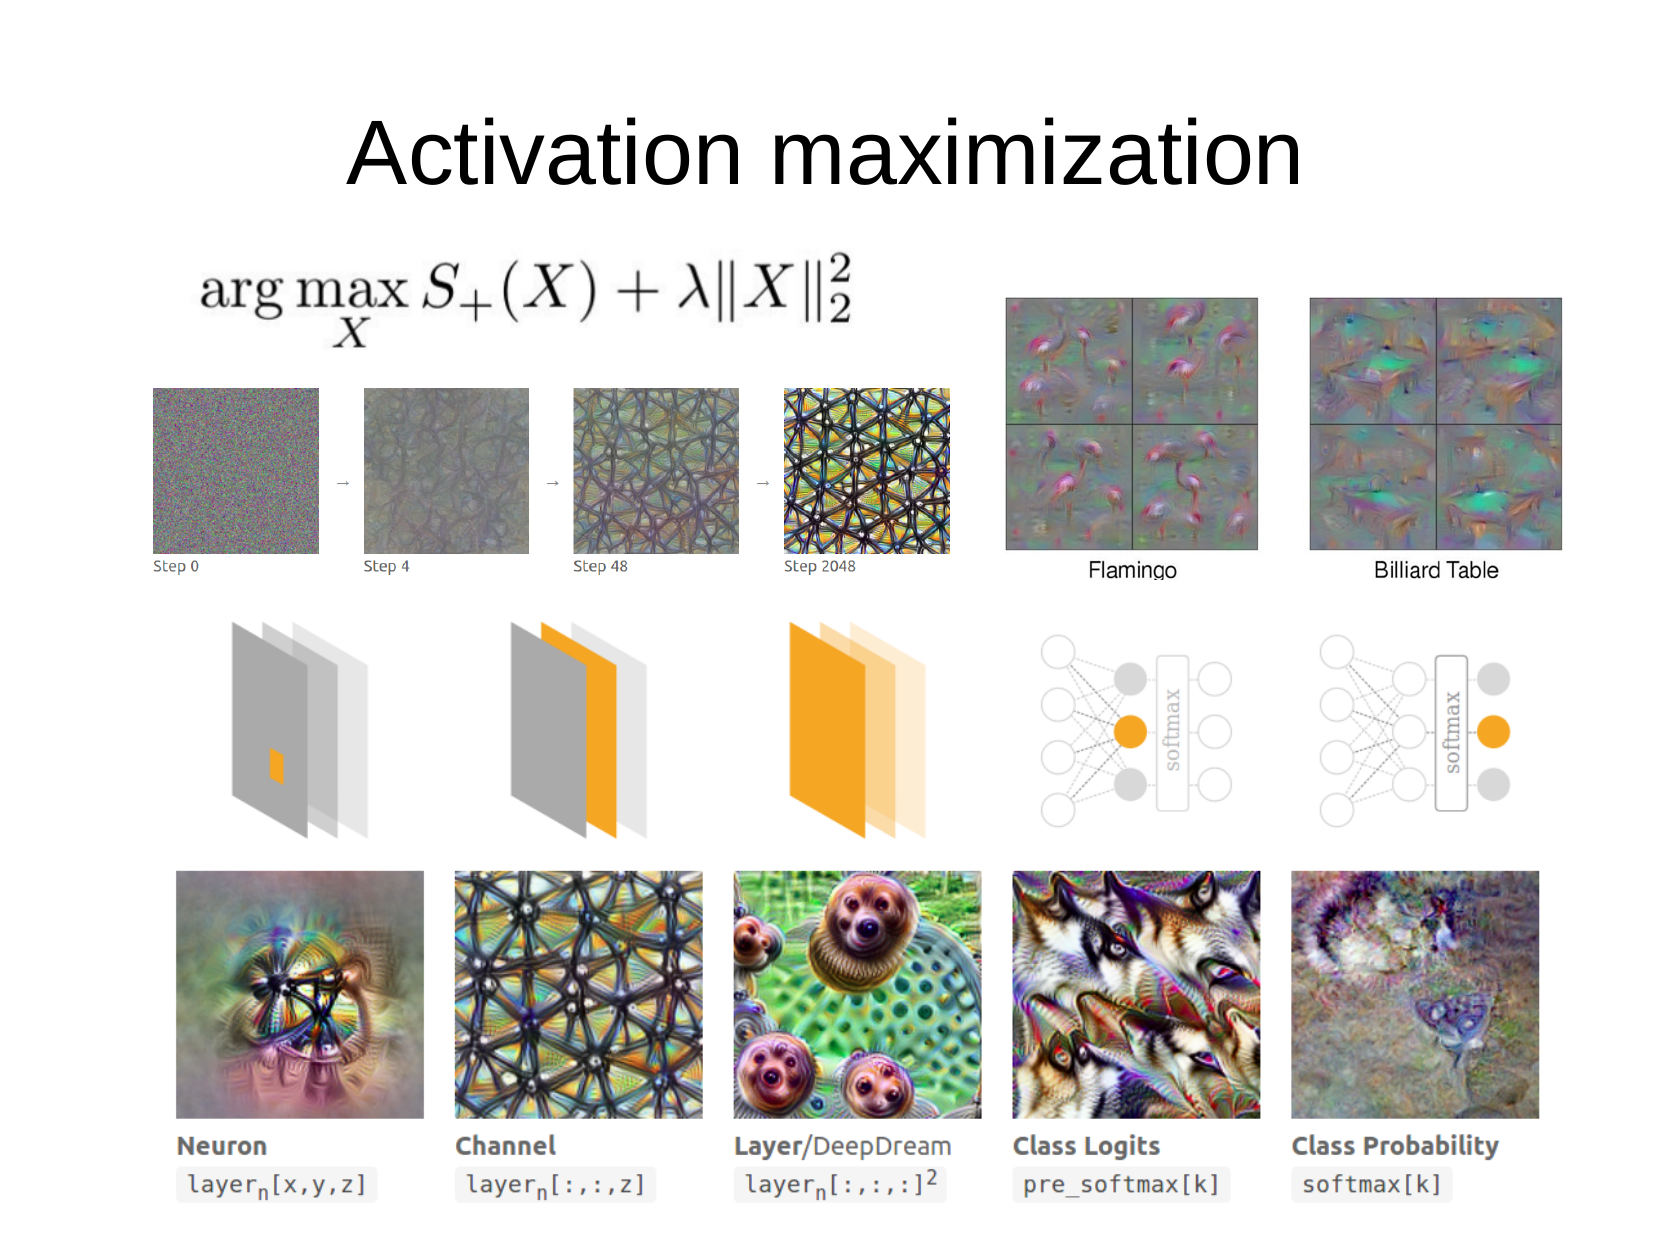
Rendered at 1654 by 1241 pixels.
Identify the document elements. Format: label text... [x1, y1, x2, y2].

picture [188, 242, 886, 367]
title Activation maximization [82, 49, 1571, 257]
picture [1003, 295, 1583, 580]
picture [153, 609, 1560, 1217]
picture [141, 382, 969, 579]
